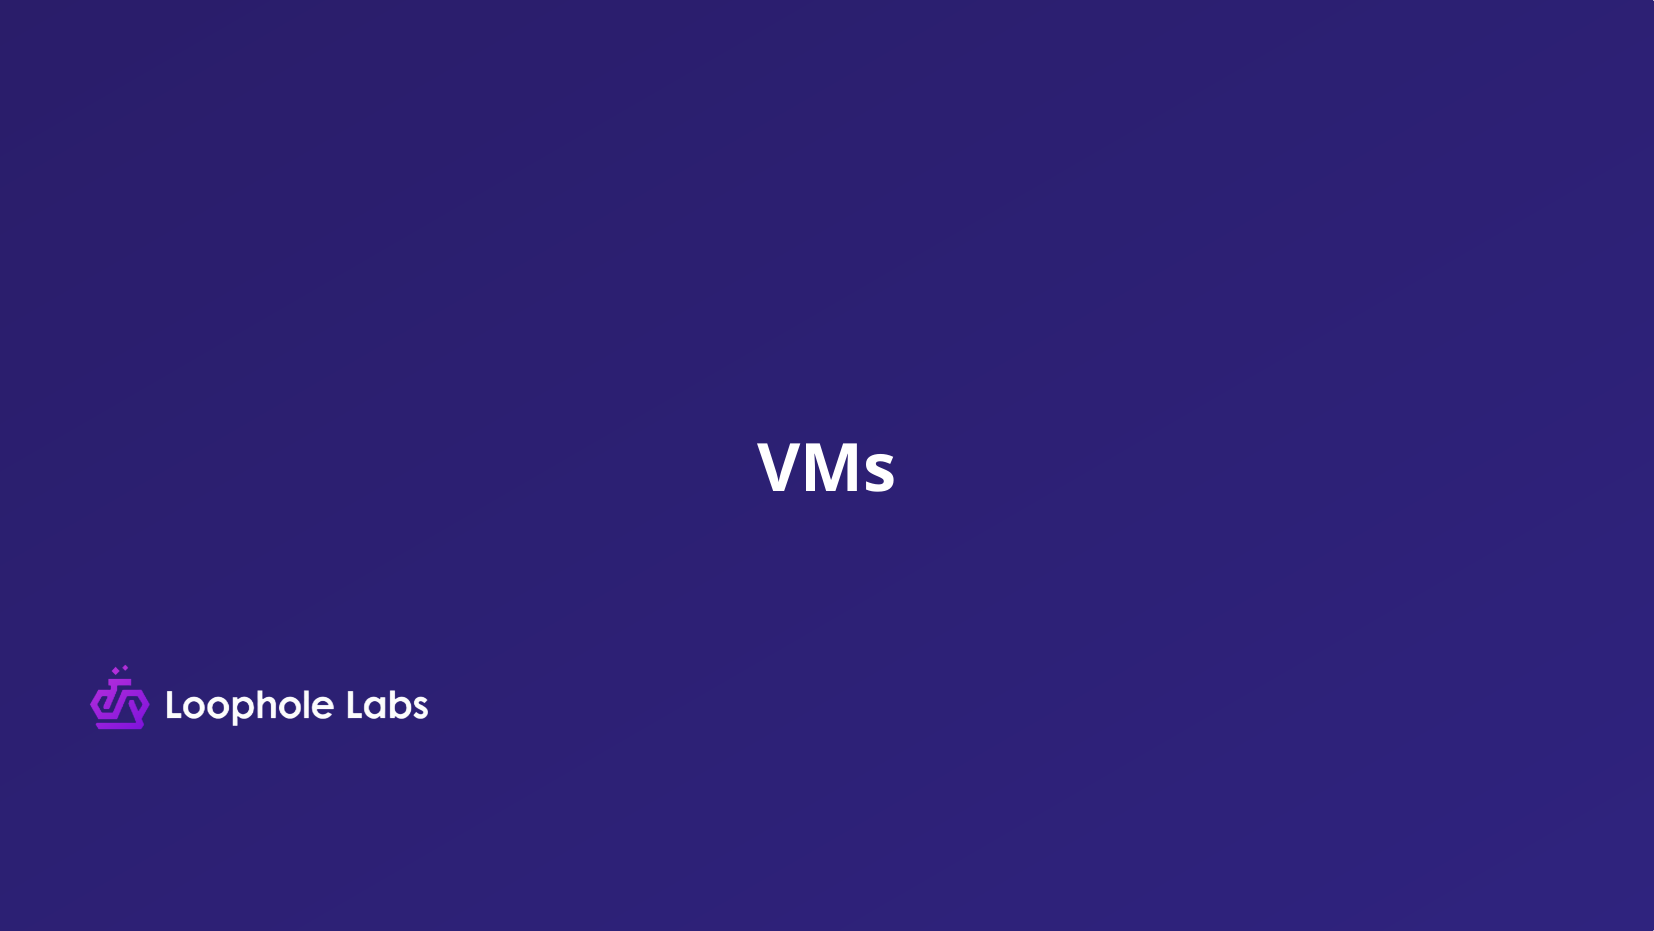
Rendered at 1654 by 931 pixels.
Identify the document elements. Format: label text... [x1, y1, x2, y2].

picture [70, 643, 439, 755]
title VMs [300, 263, 1353, 667]
